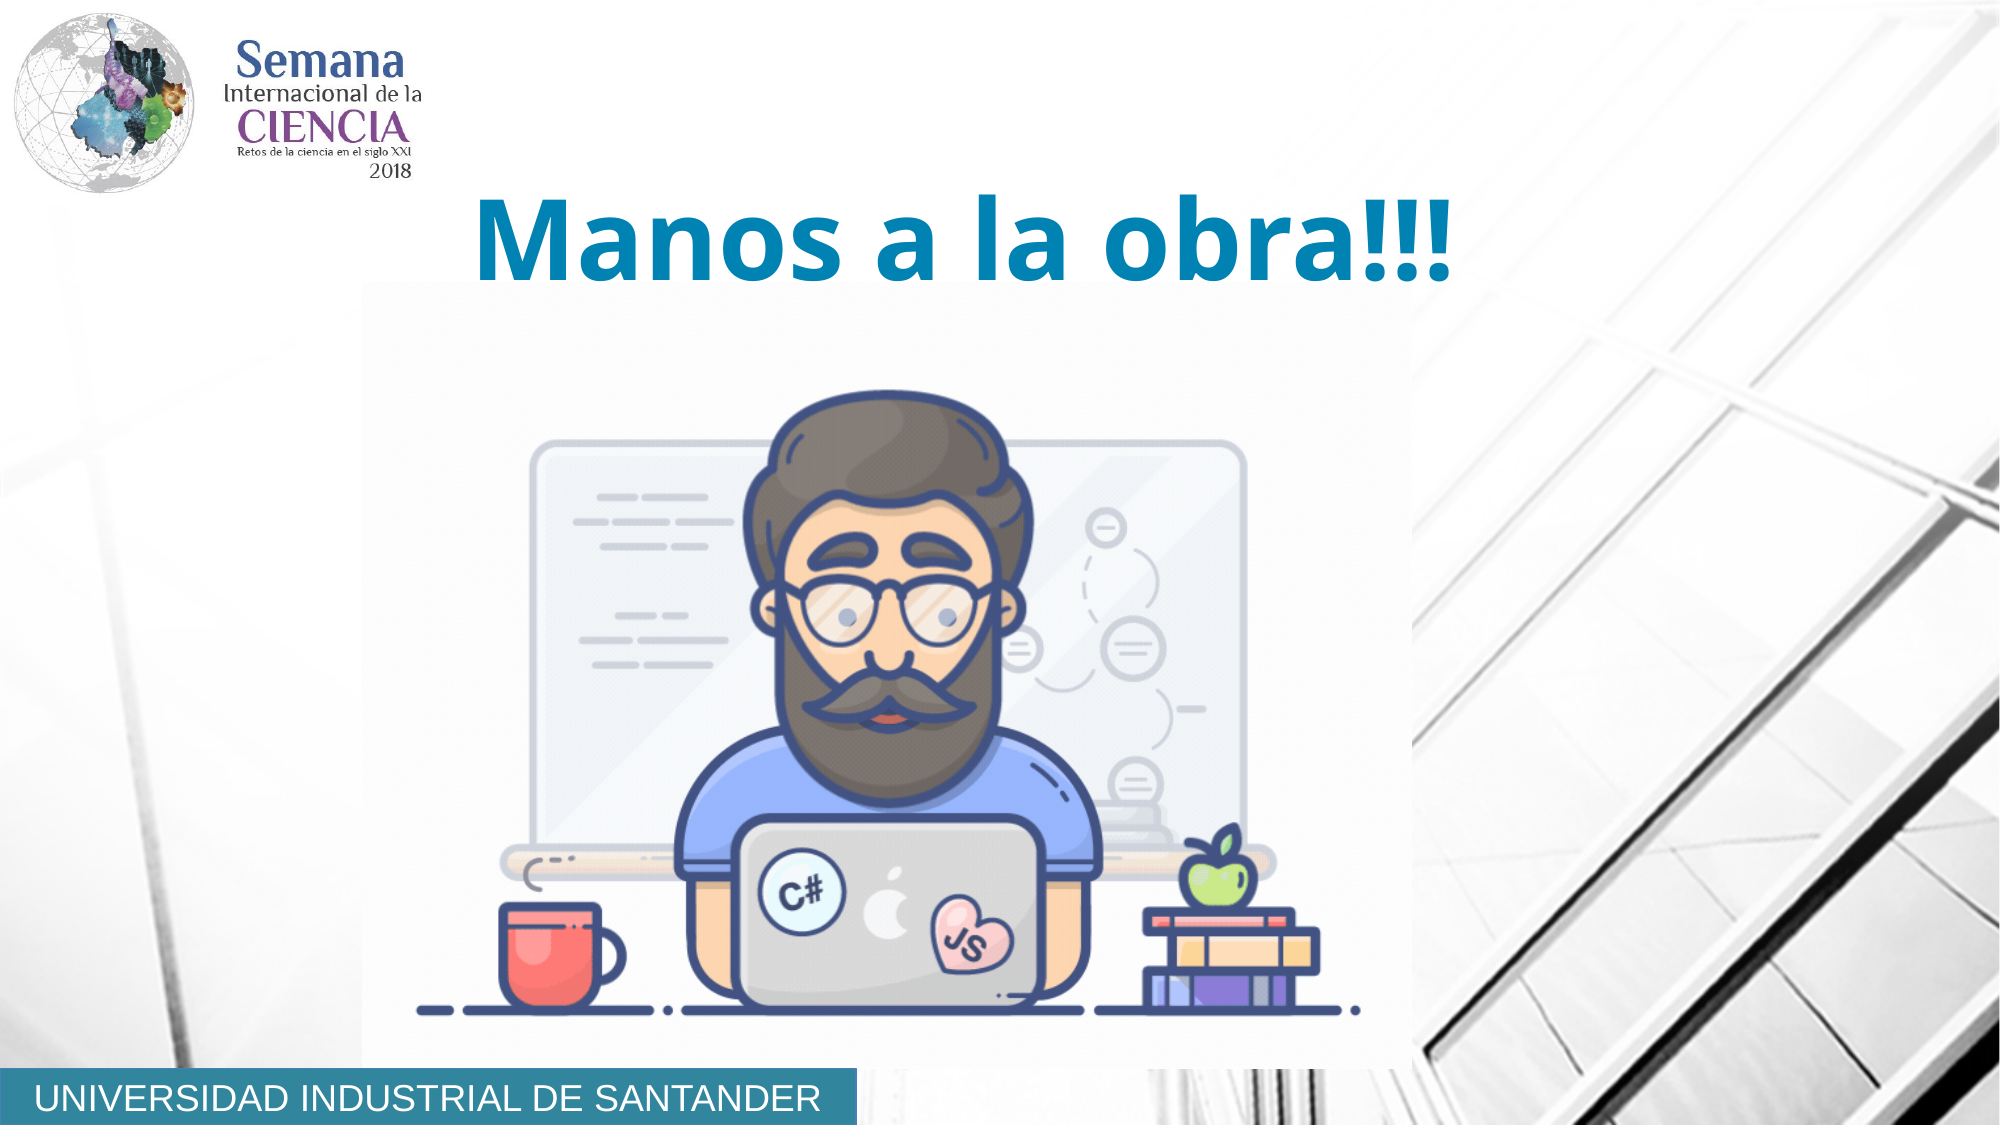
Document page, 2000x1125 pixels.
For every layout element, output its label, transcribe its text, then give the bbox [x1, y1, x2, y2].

text_box UNIVERSIDAD INDUSTRIAL DE SANTANDER [0, 1068, 857, 1125]
text_box Manos a la obra!!! [456, 132, 1879, 310]
picture [0, 0, 2000, 1125]
